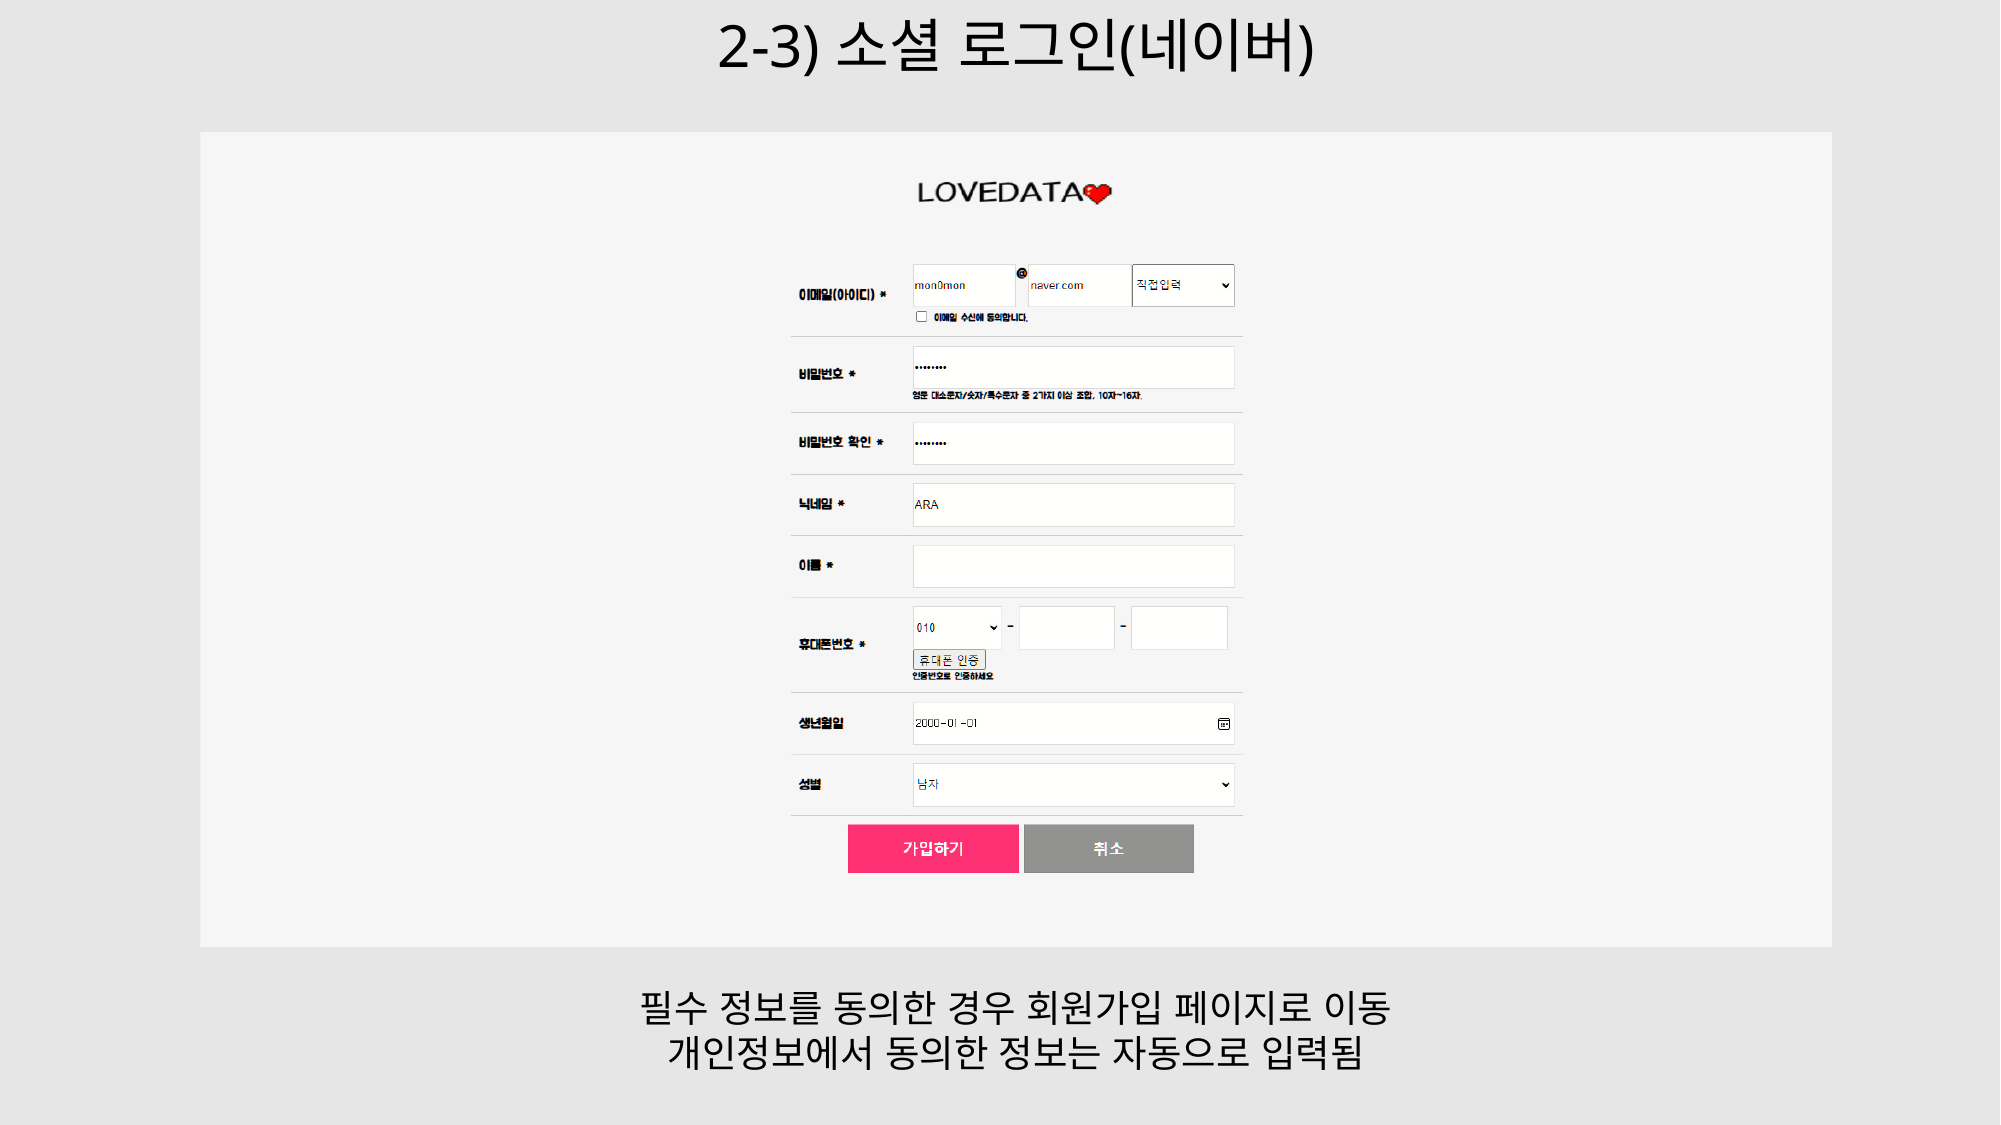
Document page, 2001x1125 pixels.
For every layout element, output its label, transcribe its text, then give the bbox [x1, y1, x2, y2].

picture [200, 132, 1833, 947]
text_box 필수 정보를 동의한 경우 회원가입 페이지로 이동 개인정보에서 동의한 정보는 자동으로 입력됨 [624, 977, 1408, 1083]
text_box 2-3) 소셜 로그인(네이버) [504, 2, 1528, 87]
